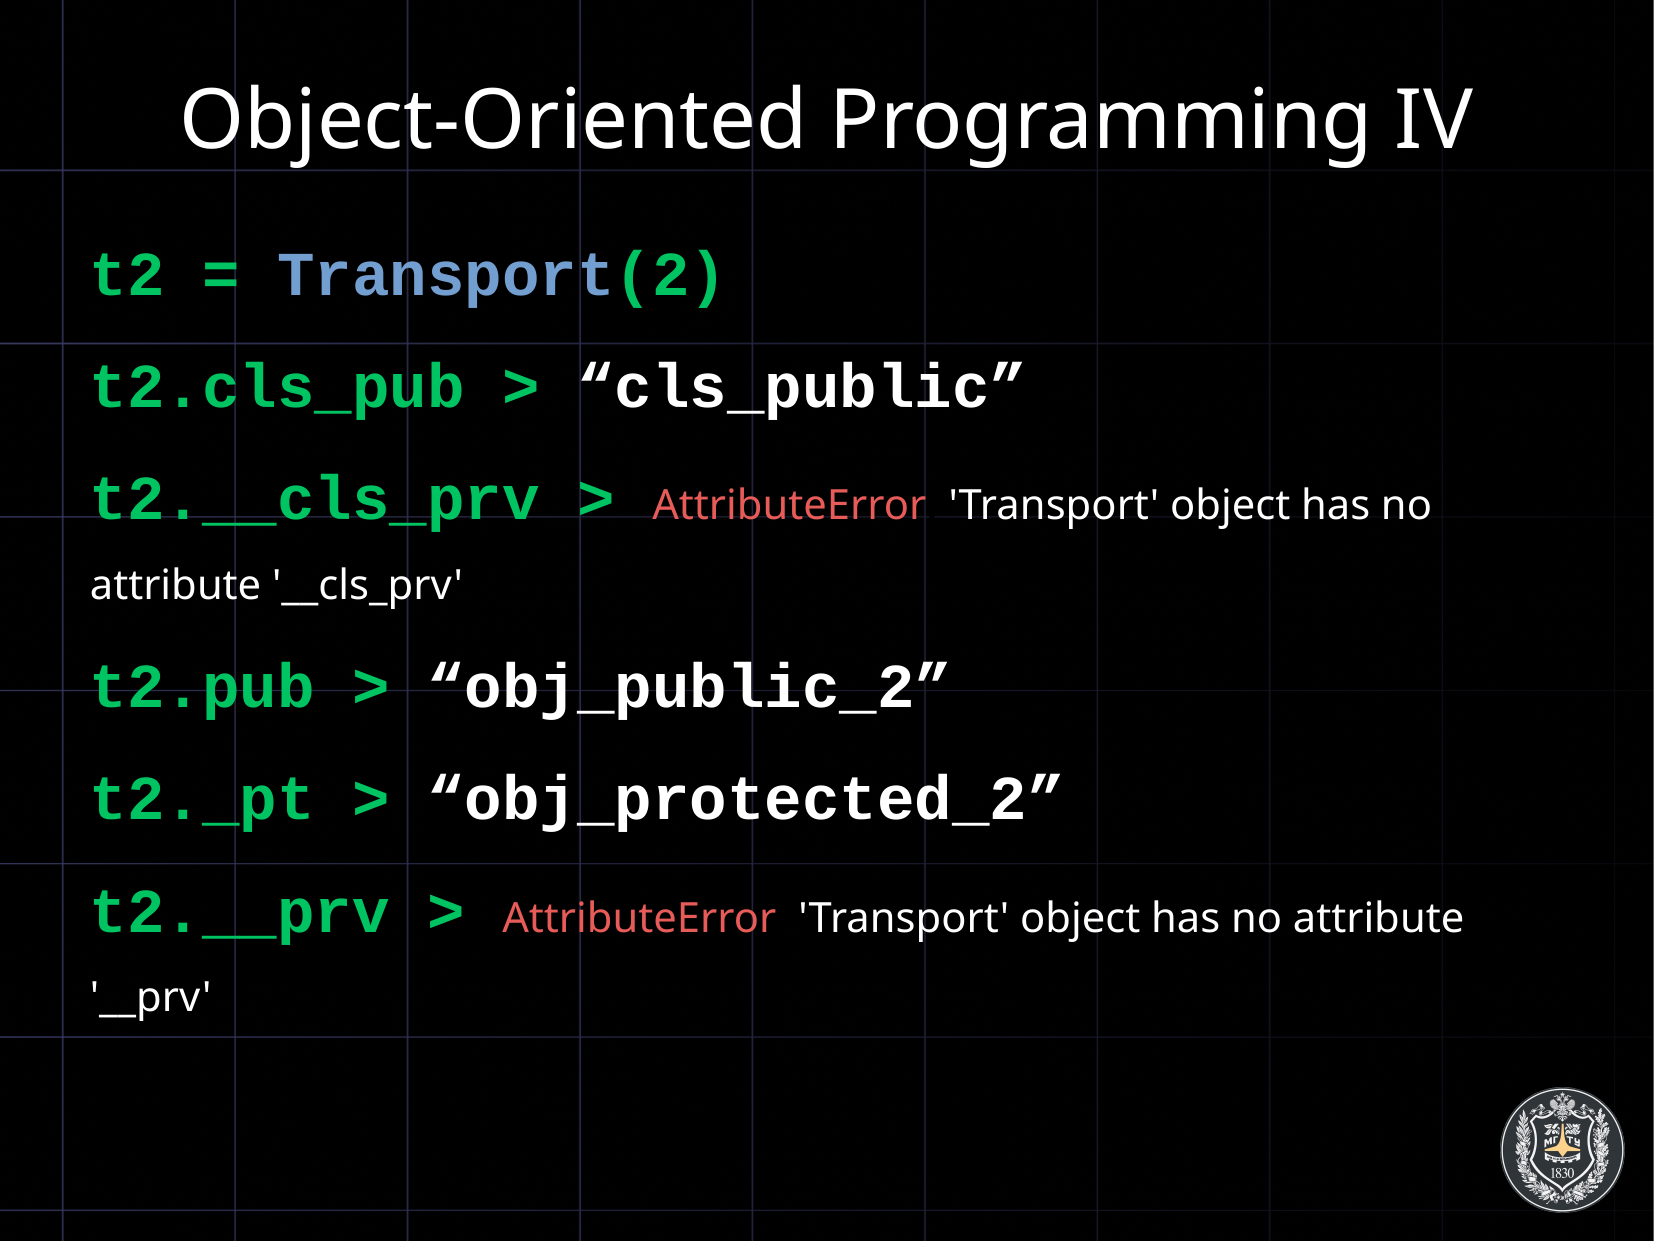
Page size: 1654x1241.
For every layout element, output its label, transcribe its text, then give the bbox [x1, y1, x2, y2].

text_box Object-Oriented Programming IV [82, 37, 1571, 187]
text_box t2 = Transport(2) t2.cls_pub > “cls_public” t2.__cls_prv > AttributeError: 'Transport' object has no attribute '__cls_prv' t2.pub > “obj_public_2” t2._pt > “obj_protected_2” t2.__prv > AttributeError: 'Transport' object has no attribute '__prv' [74, 187, 1575, 1241]
picture [0, 0, 1654, 1241]
